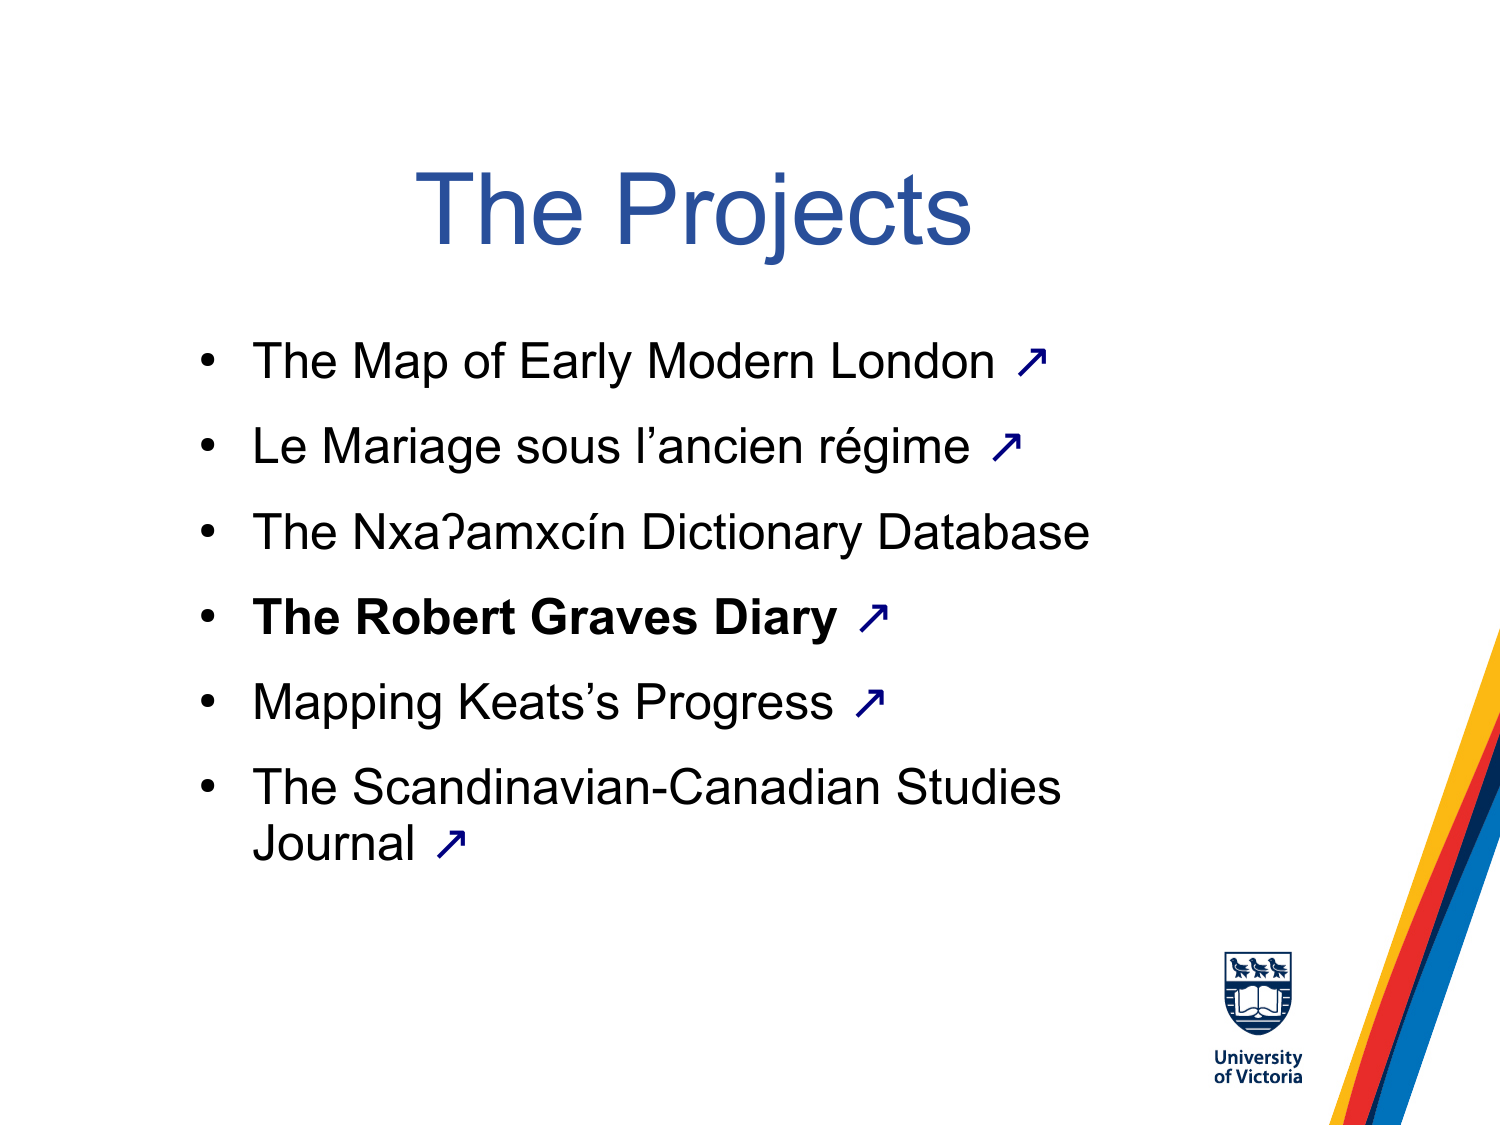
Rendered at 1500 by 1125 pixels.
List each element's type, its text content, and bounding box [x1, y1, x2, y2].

list The Map of Early Modern London ↗ Le Mariage sous l’ancien régime ↗ The Nxaʔamxcín Dictionary Database The Robert Graves Diary ↗ Mapping Keats’s Progress ↗ The Scandinavian-Canadian Studies Journal ↗ [181, 333, 1209, 1015]
picture [0, 0, 1500, 1125]
title The Projects [181, 115, 1209, 304]
